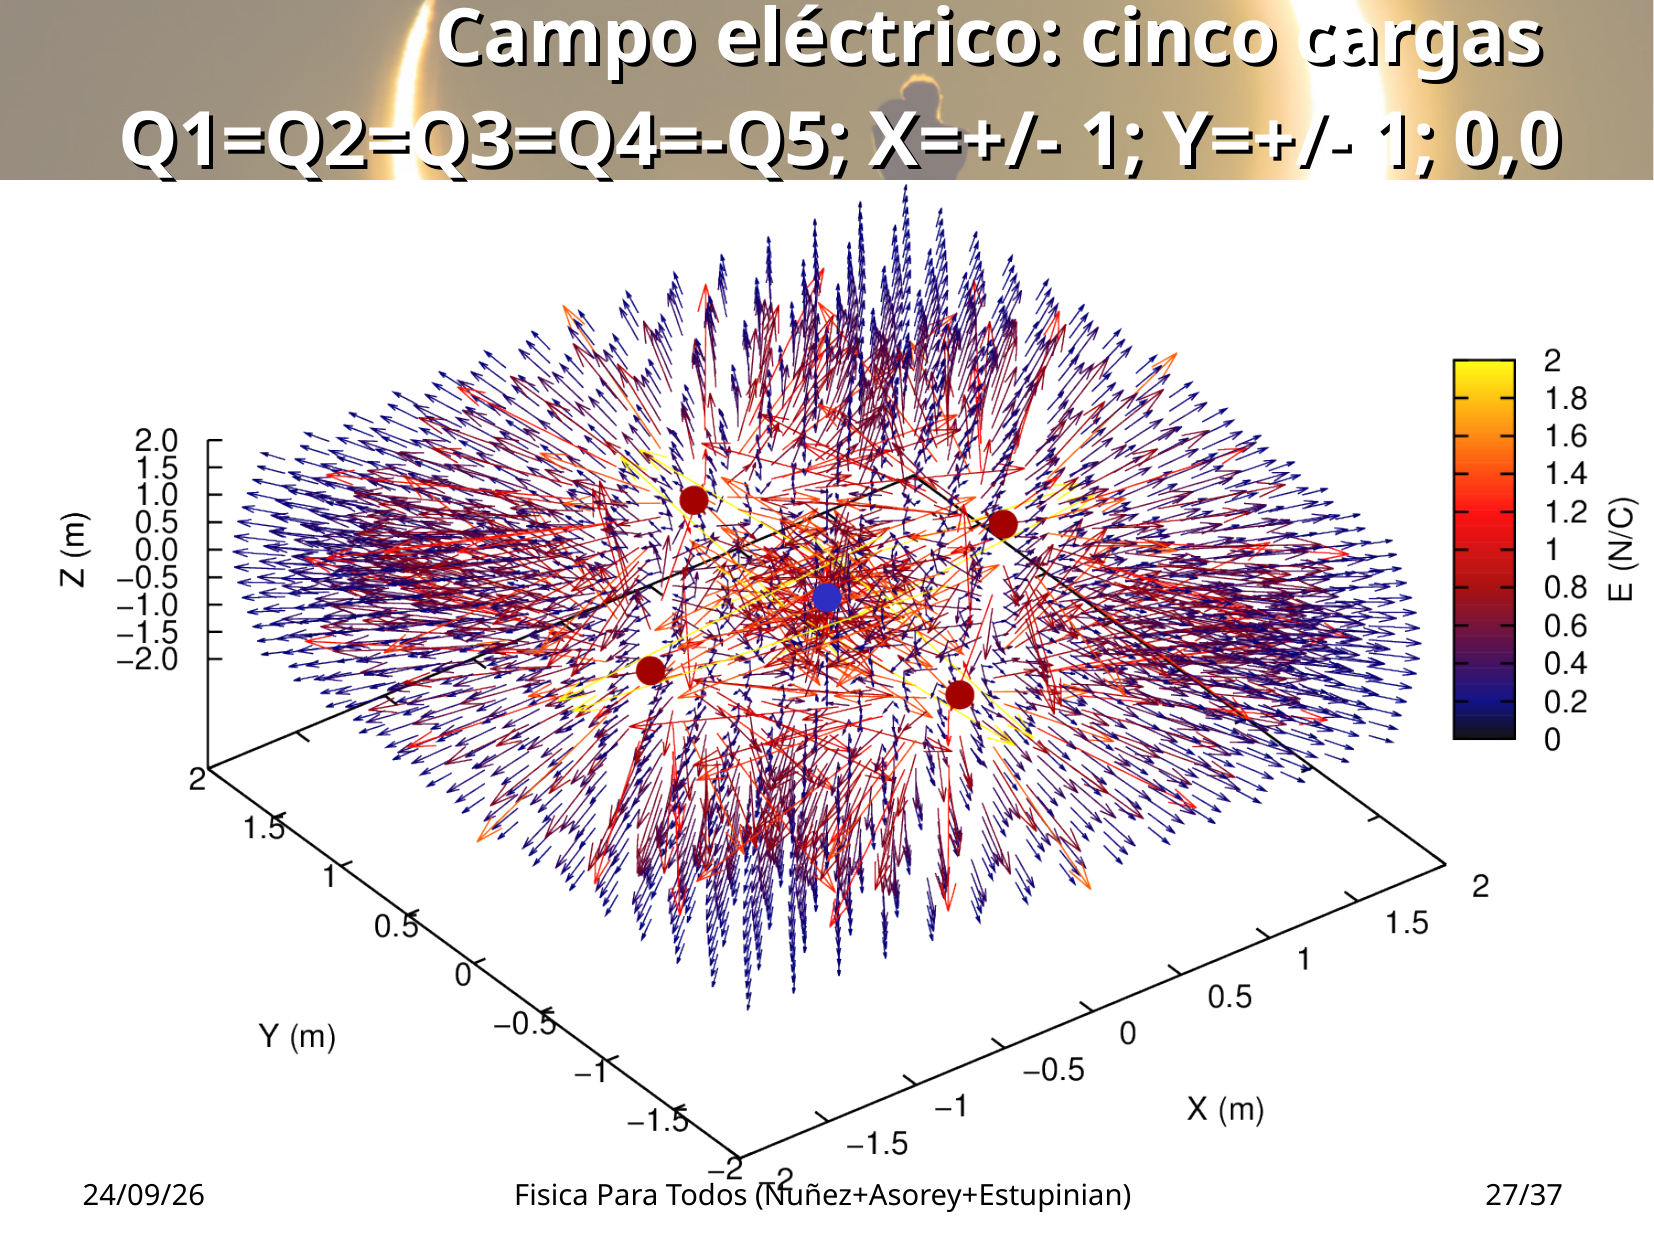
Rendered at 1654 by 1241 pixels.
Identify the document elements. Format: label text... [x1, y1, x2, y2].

title Campo eléctrico: cinco cargas Q1=Q2=Q3=Q4=-Q5; X=+/- 1; Y=+/- 1; 0,0 [75, 0, 1564, 89]
picture [0, 0, 1654, 1241]
